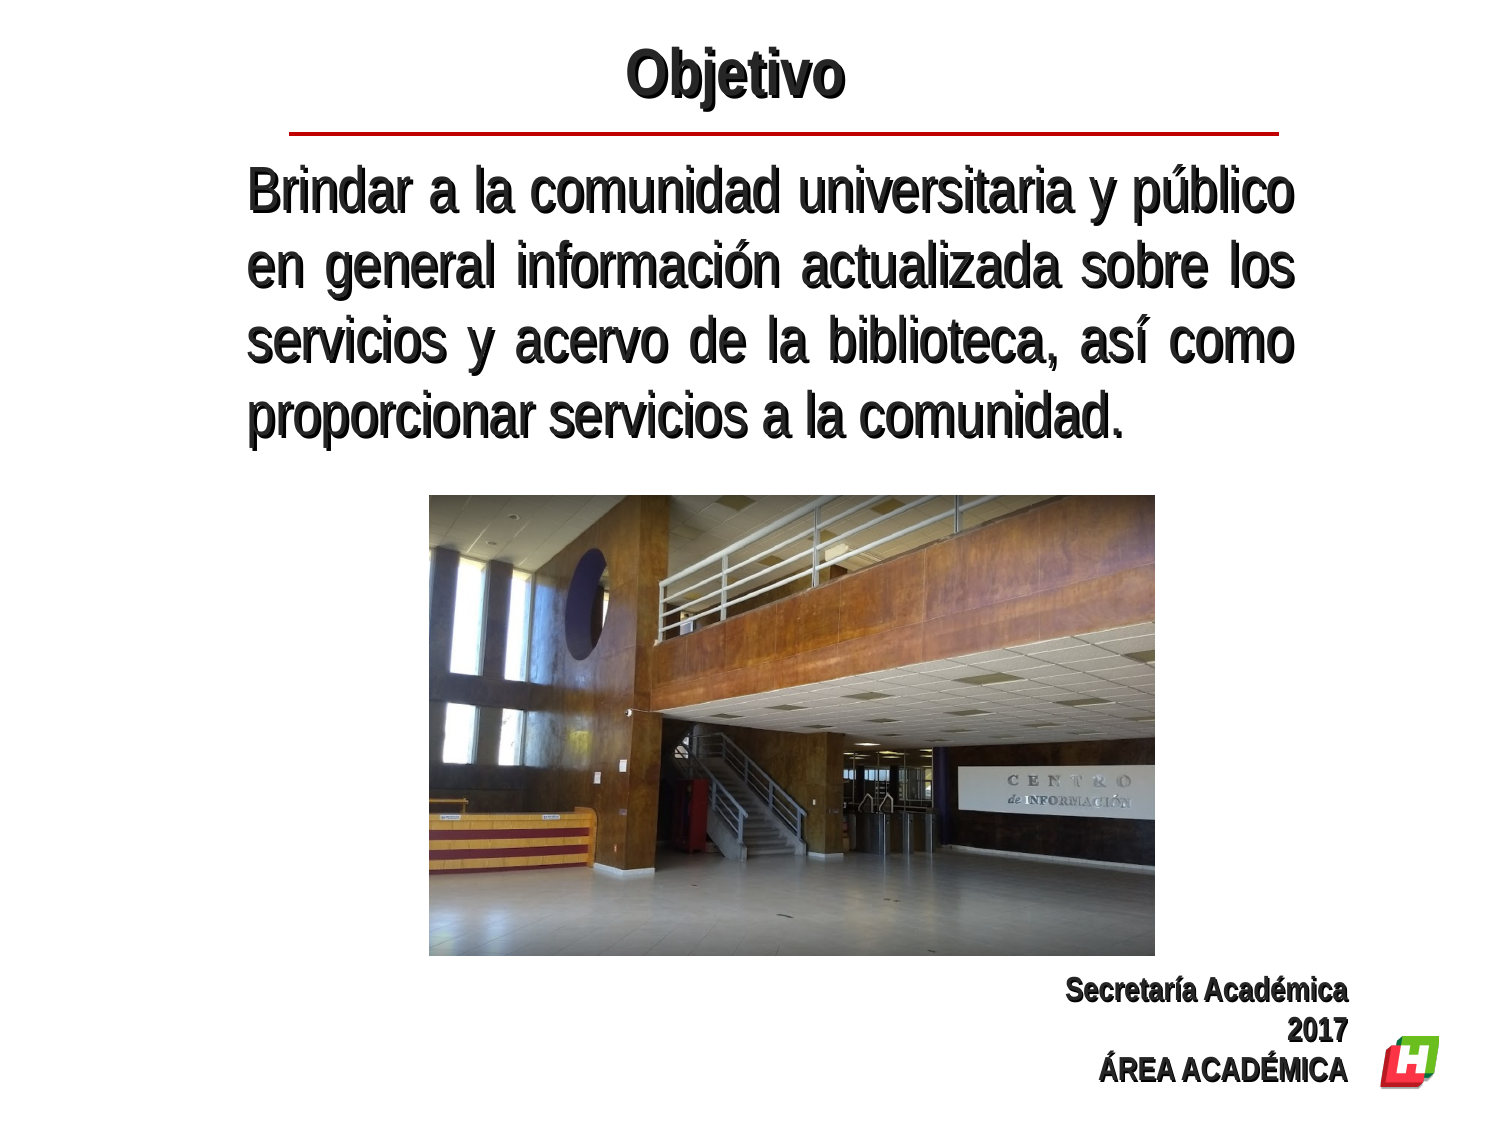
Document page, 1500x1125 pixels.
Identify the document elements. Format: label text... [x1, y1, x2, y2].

picture [1380, 1036, 1439, 1087]
picture [428, 495, 1156, 956]
text_box Secretaría Académica 2017 ÁREA ACADÉMICA [1050, 960, 1377, 1097]
text_box Brindar a la comunidad universitaria y público en general información actualizada sobre los servicios y acervo de la biblioteca, así como proporcionar servicios a la comunidad. [231, 140, 1366, 616]
text_box Objetivo [206, 21, 1264, 118]
